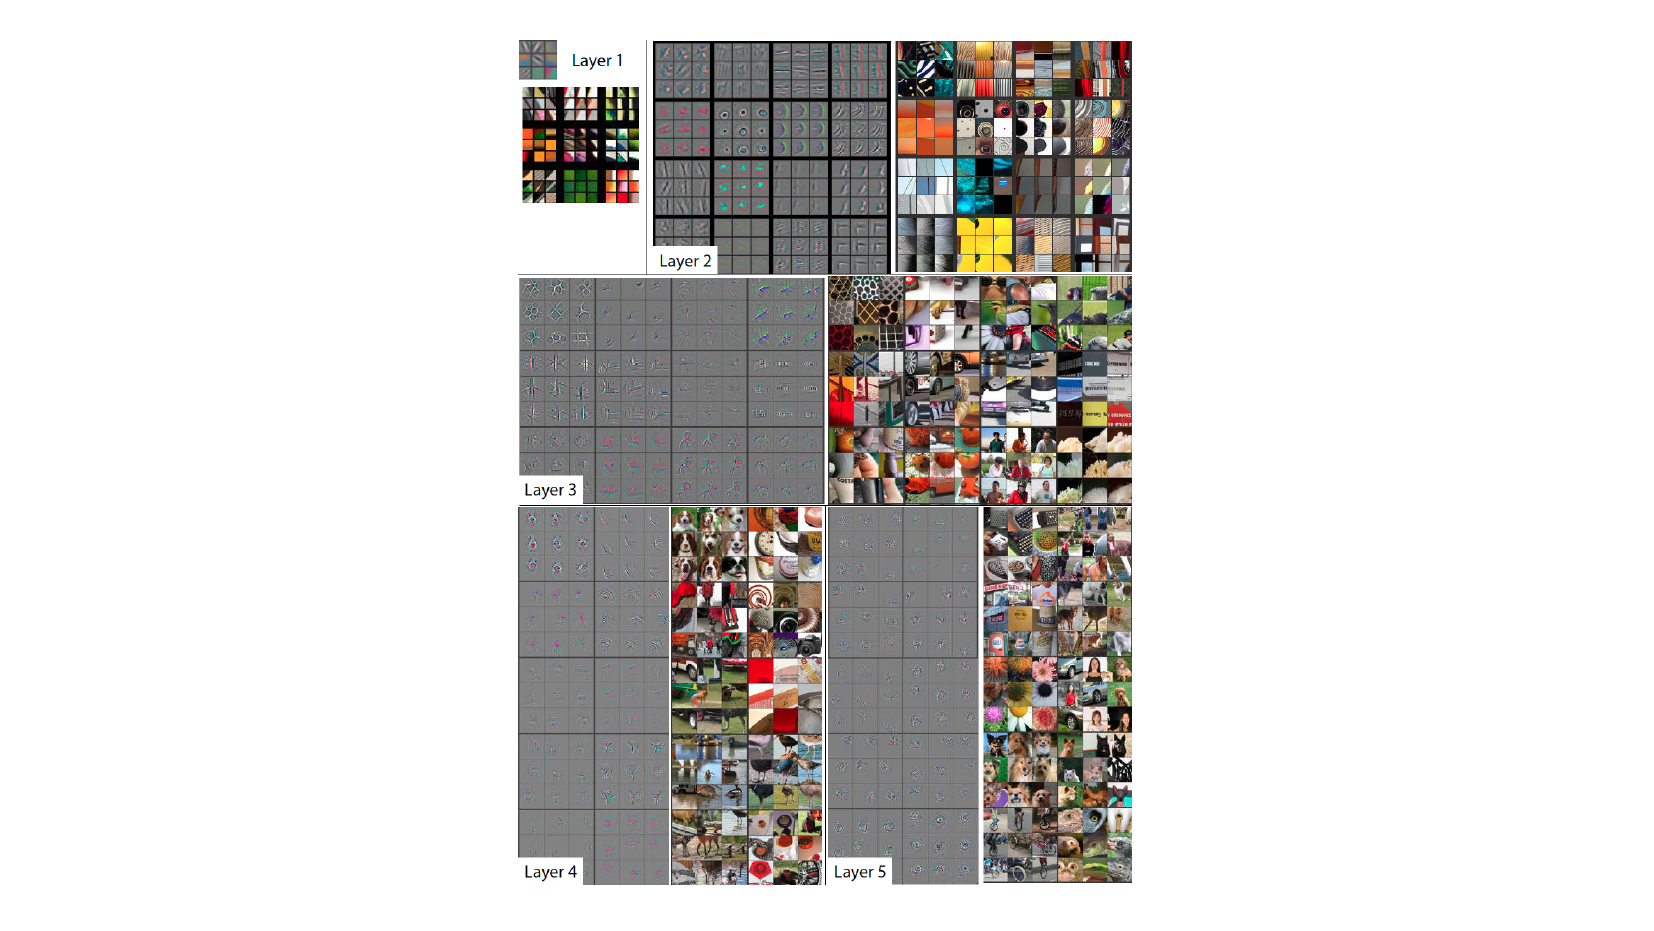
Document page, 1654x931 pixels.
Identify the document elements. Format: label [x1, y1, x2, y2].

picture [510, 29, 1149, 894]
